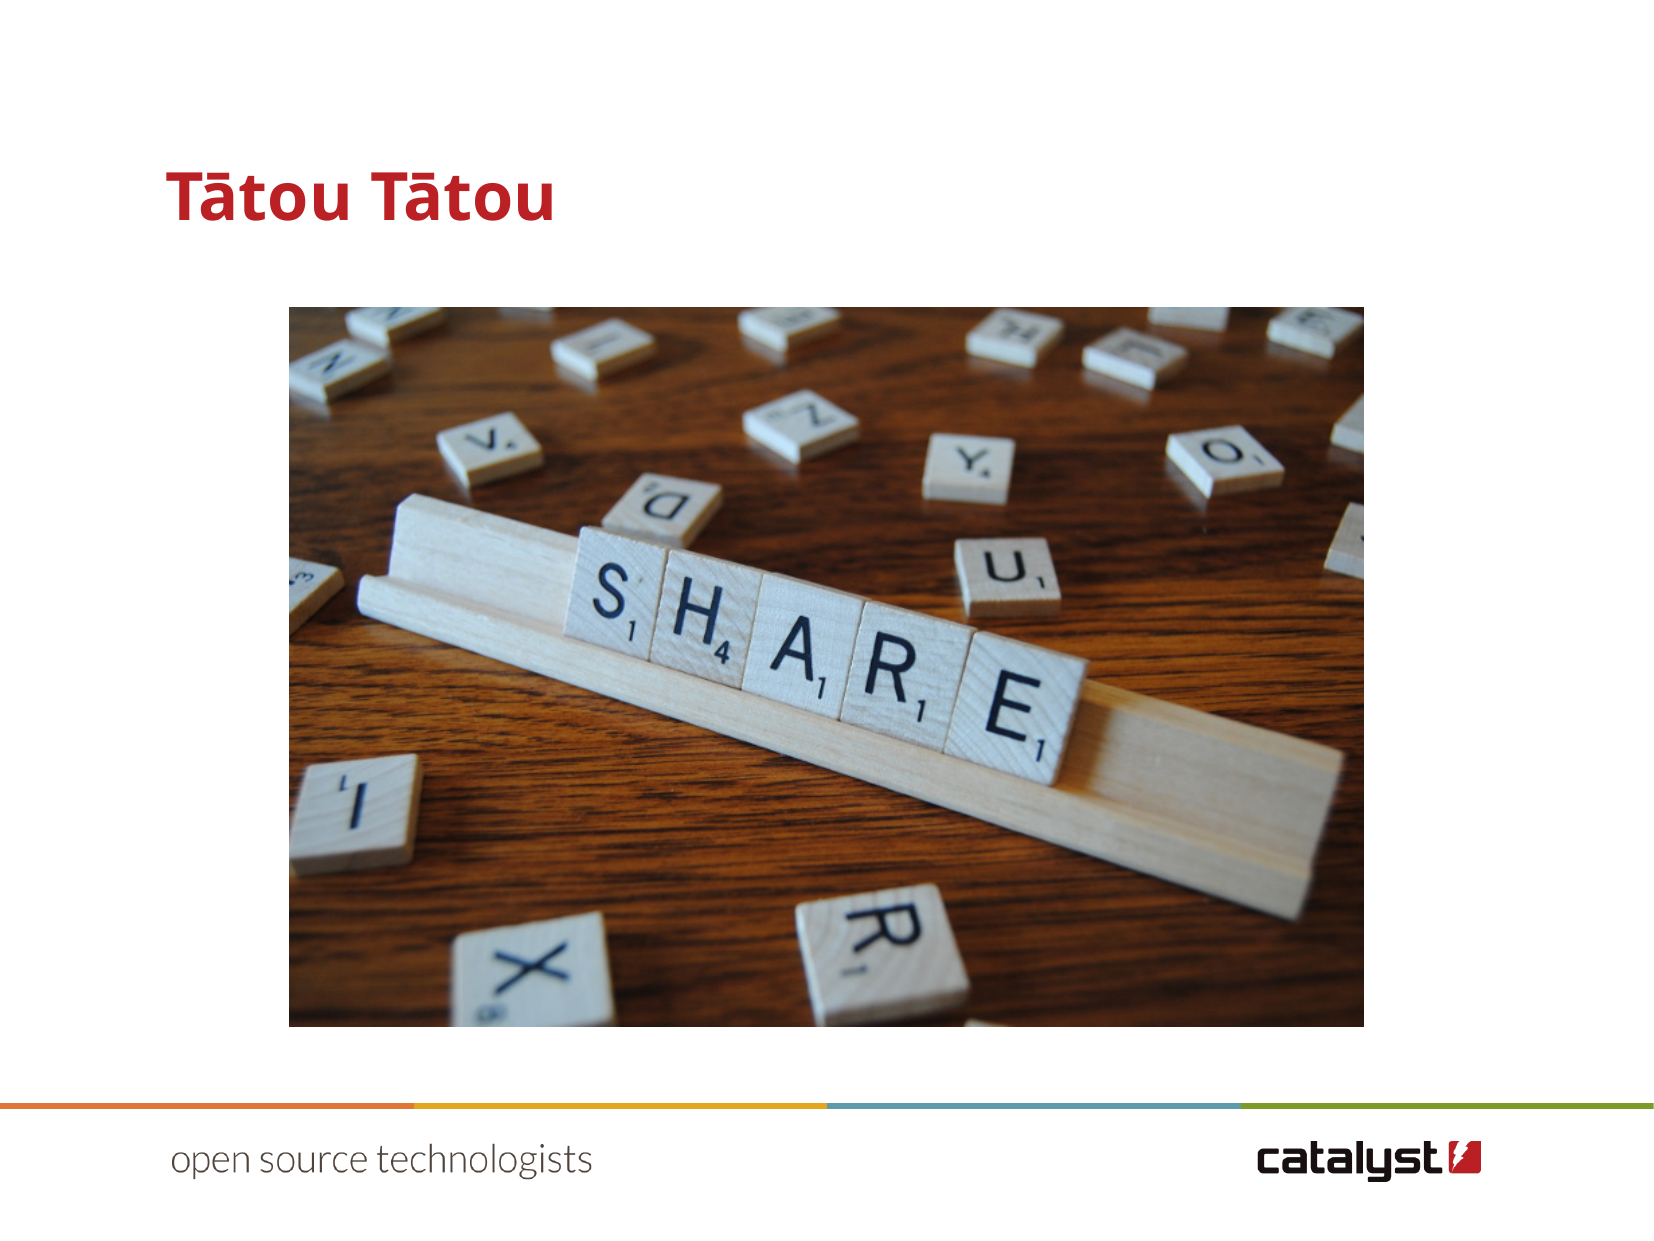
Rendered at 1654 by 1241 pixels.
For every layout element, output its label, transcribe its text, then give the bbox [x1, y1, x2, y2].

title Tātou Tātou [165, 90, 1489, 298]
picture [0, 1103, 1654, 1182]
picture [289, 307, 1364, 1027]
